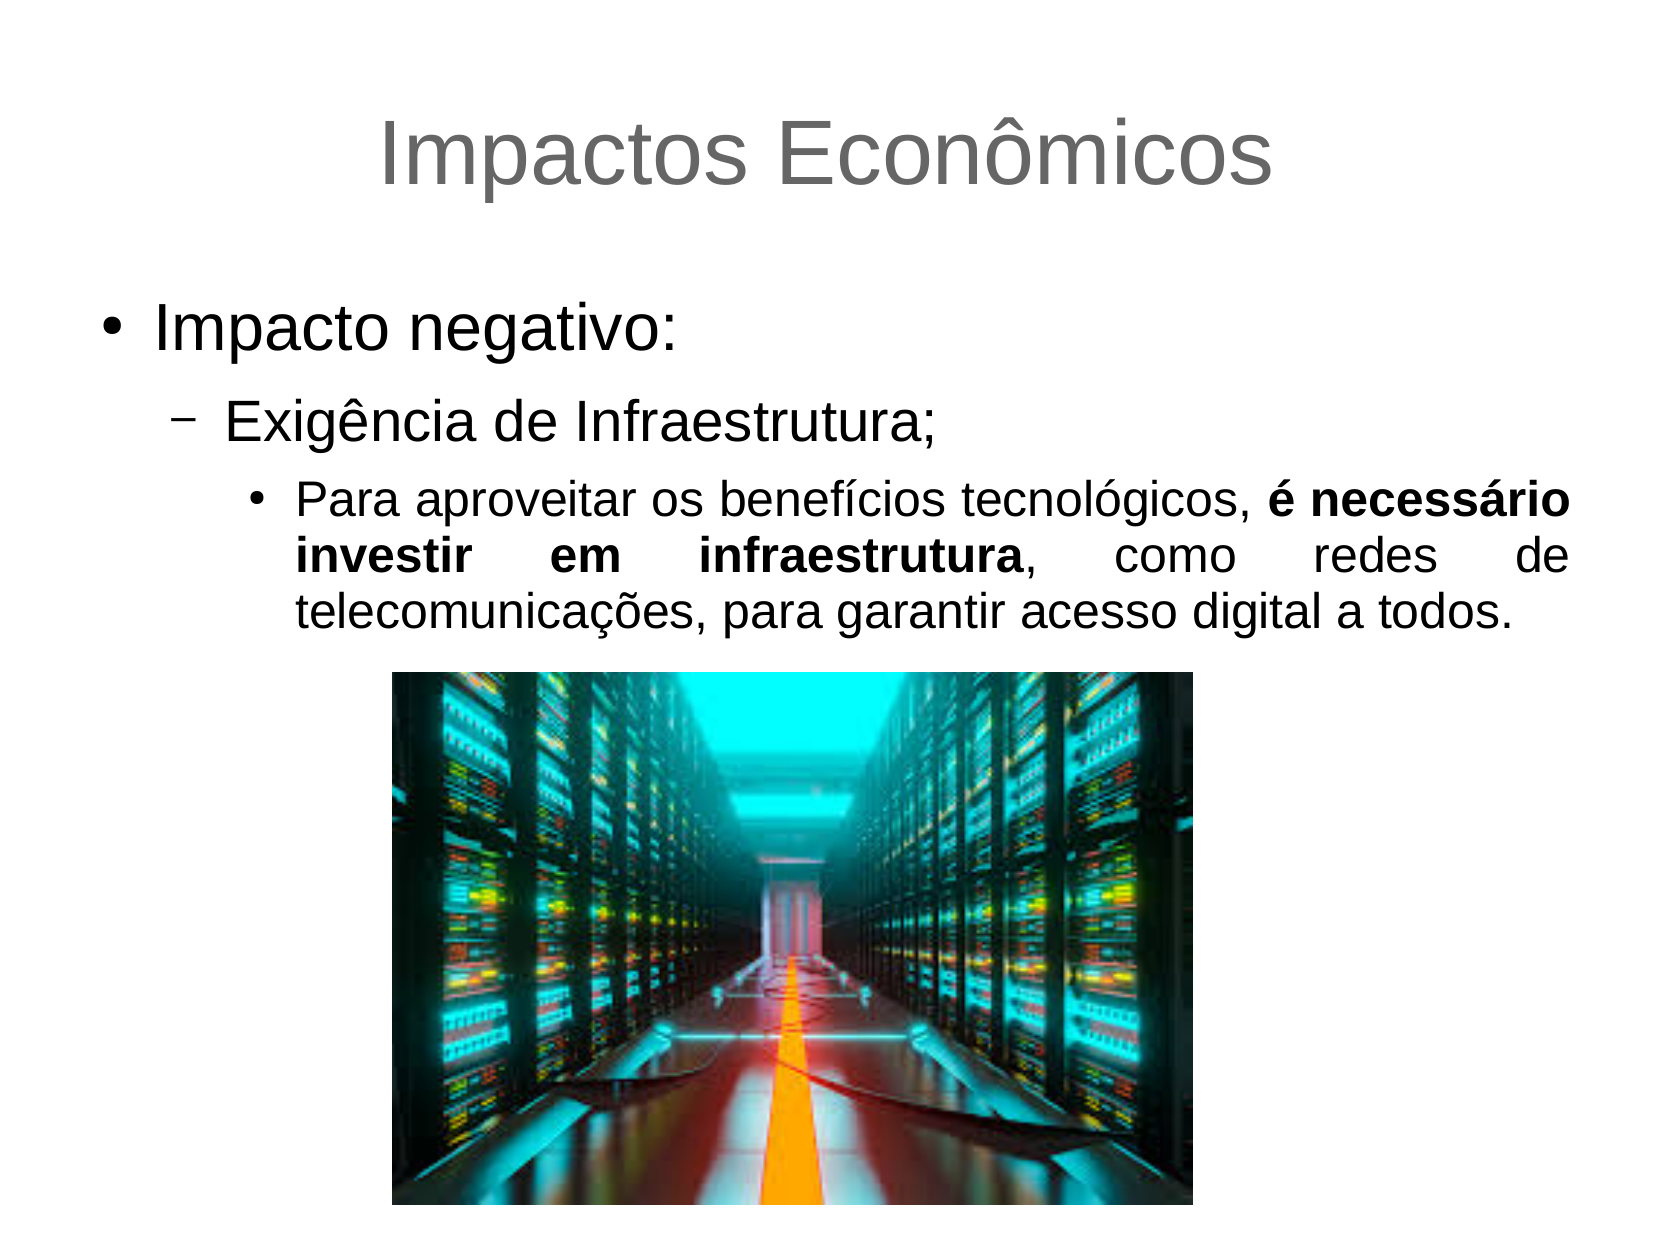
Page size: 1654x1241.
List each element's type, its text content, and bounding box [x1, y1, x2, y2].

list Impacto negativo: Exigência de Infraestrutura; Para aproveitar os benefícios tecnológicos, é necessário investir em infraestrutura, como redes de telecomunicações, para garantir acesso digital a todos. [82, 290, 1571, 1158]
title Impactos Econômicos [82, 49, 1571, 257]
picture [392, 672, 1193, 1205]
